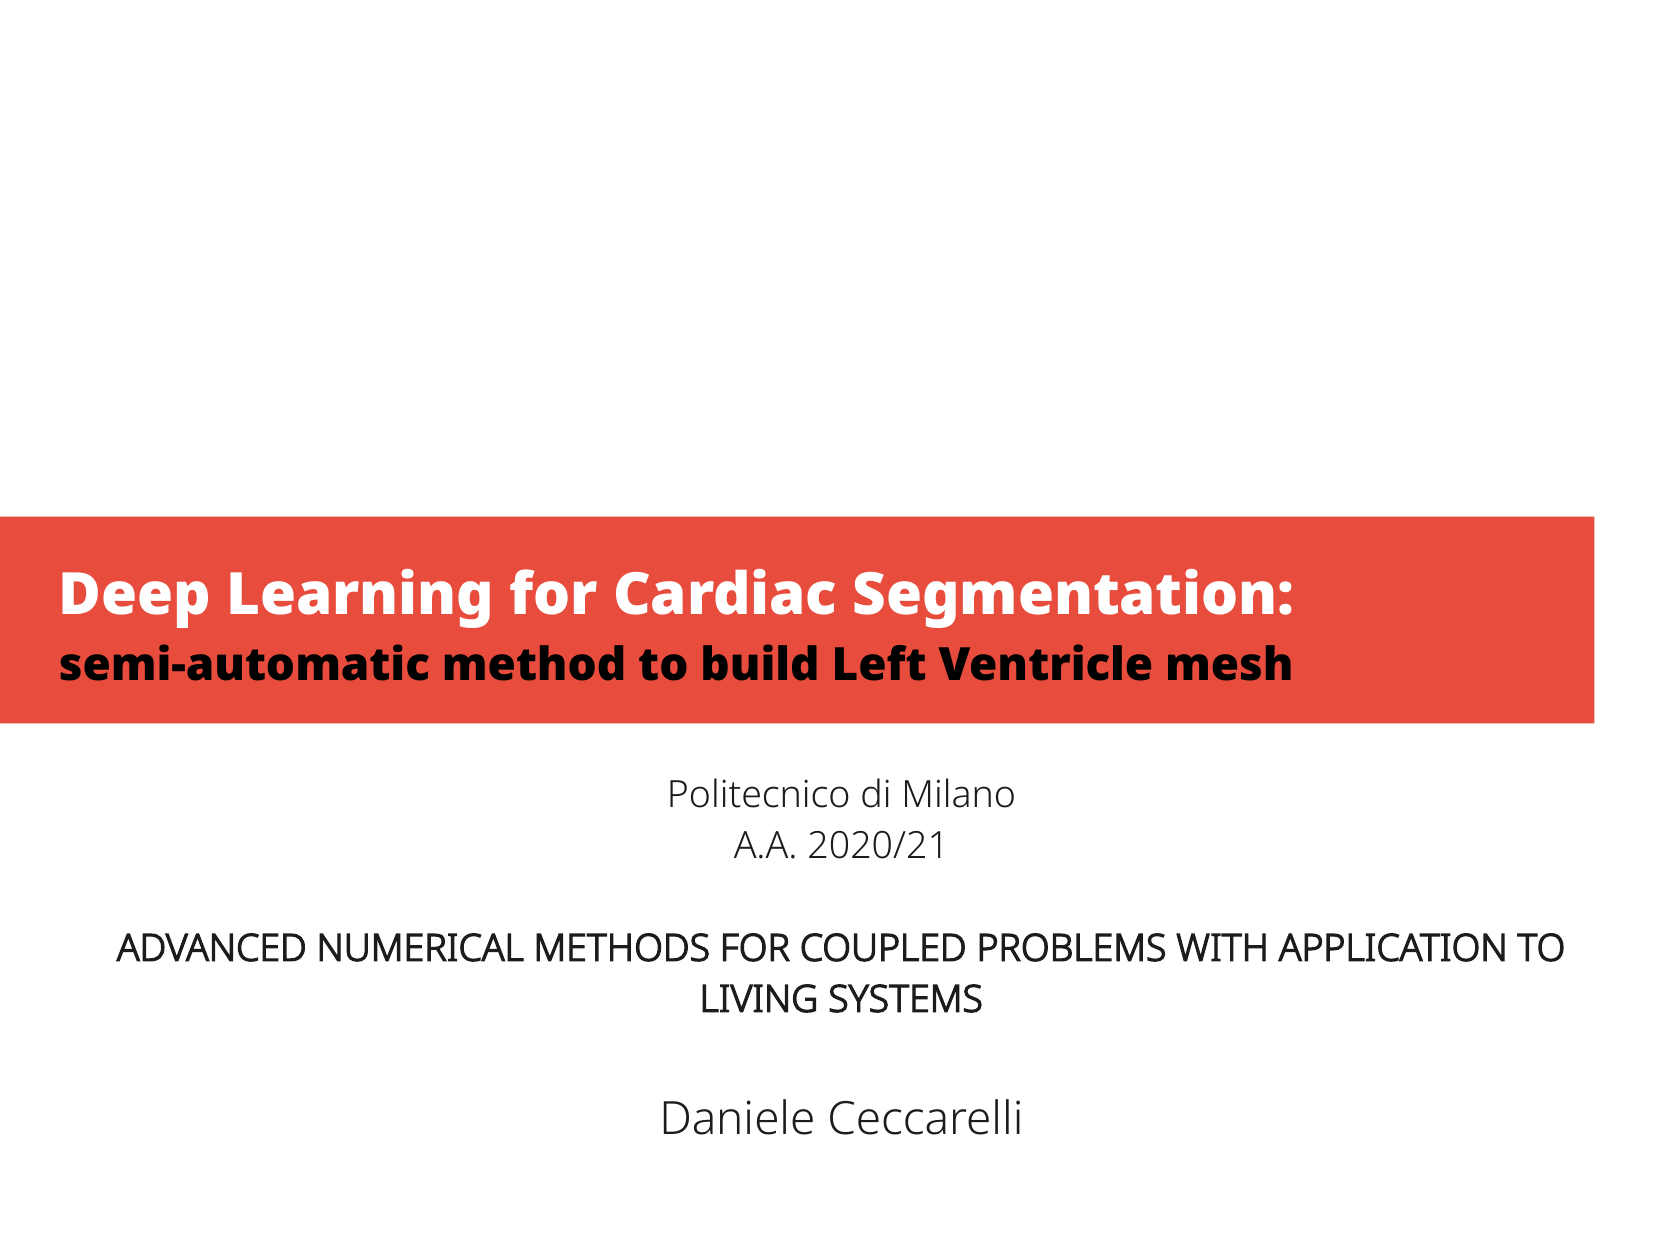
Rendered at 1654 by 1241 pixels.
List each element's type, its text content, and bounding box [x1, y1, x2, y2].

title Deep Learning for Cardiac Segmentation: semi-automatic method to build Left Ventricle mesh [59, 546, 1595, 694]
subtitle Politecnico di Milano A.A. 2020/21 ADVANCED NUMERICAL METHODS FOR COUPLED PROBLEMS WITH APPLICATION TO LIVING SYSTEMS Daniele Ceccarelli [88, 767, 1595, 1182]
